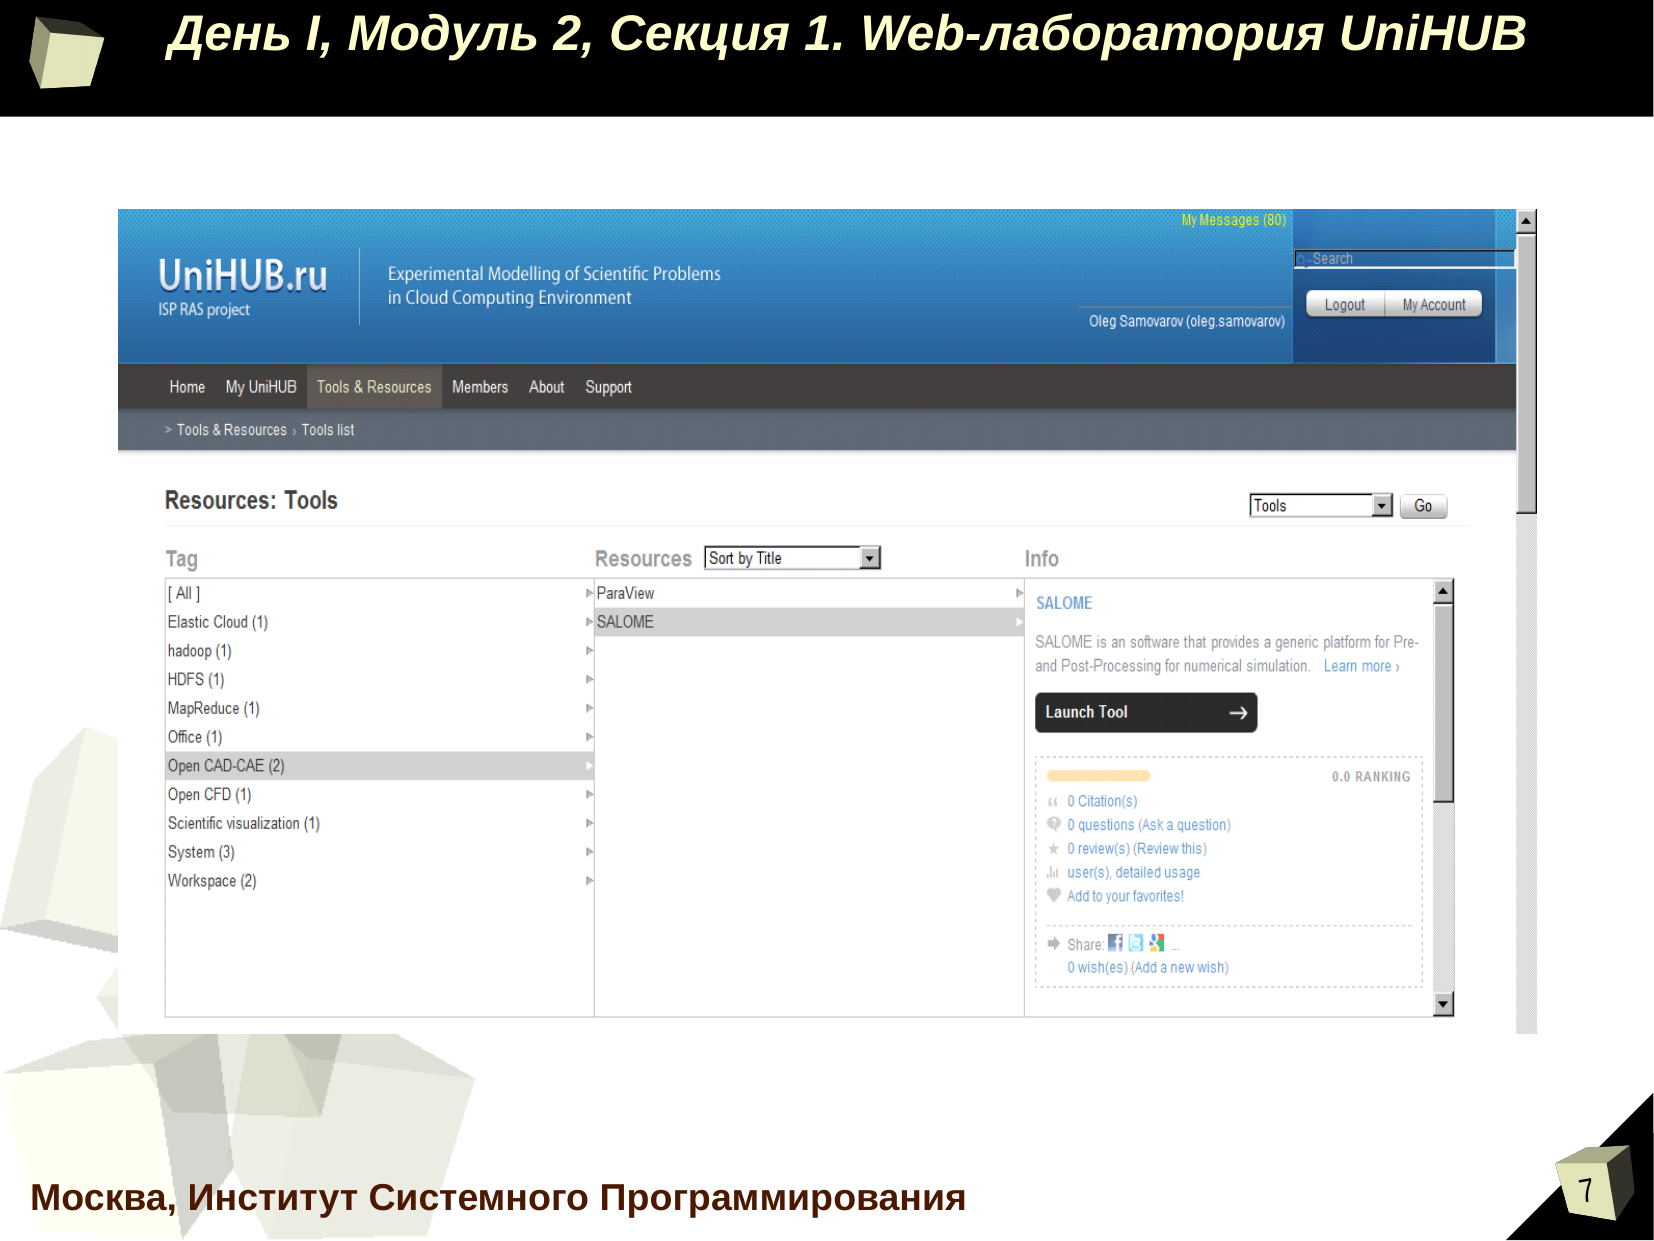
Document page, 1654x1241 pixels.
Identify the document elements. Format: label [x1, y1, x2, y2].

picture [0, 209, 1537, 1241]
picture [464, 1193, 472, 1198]
